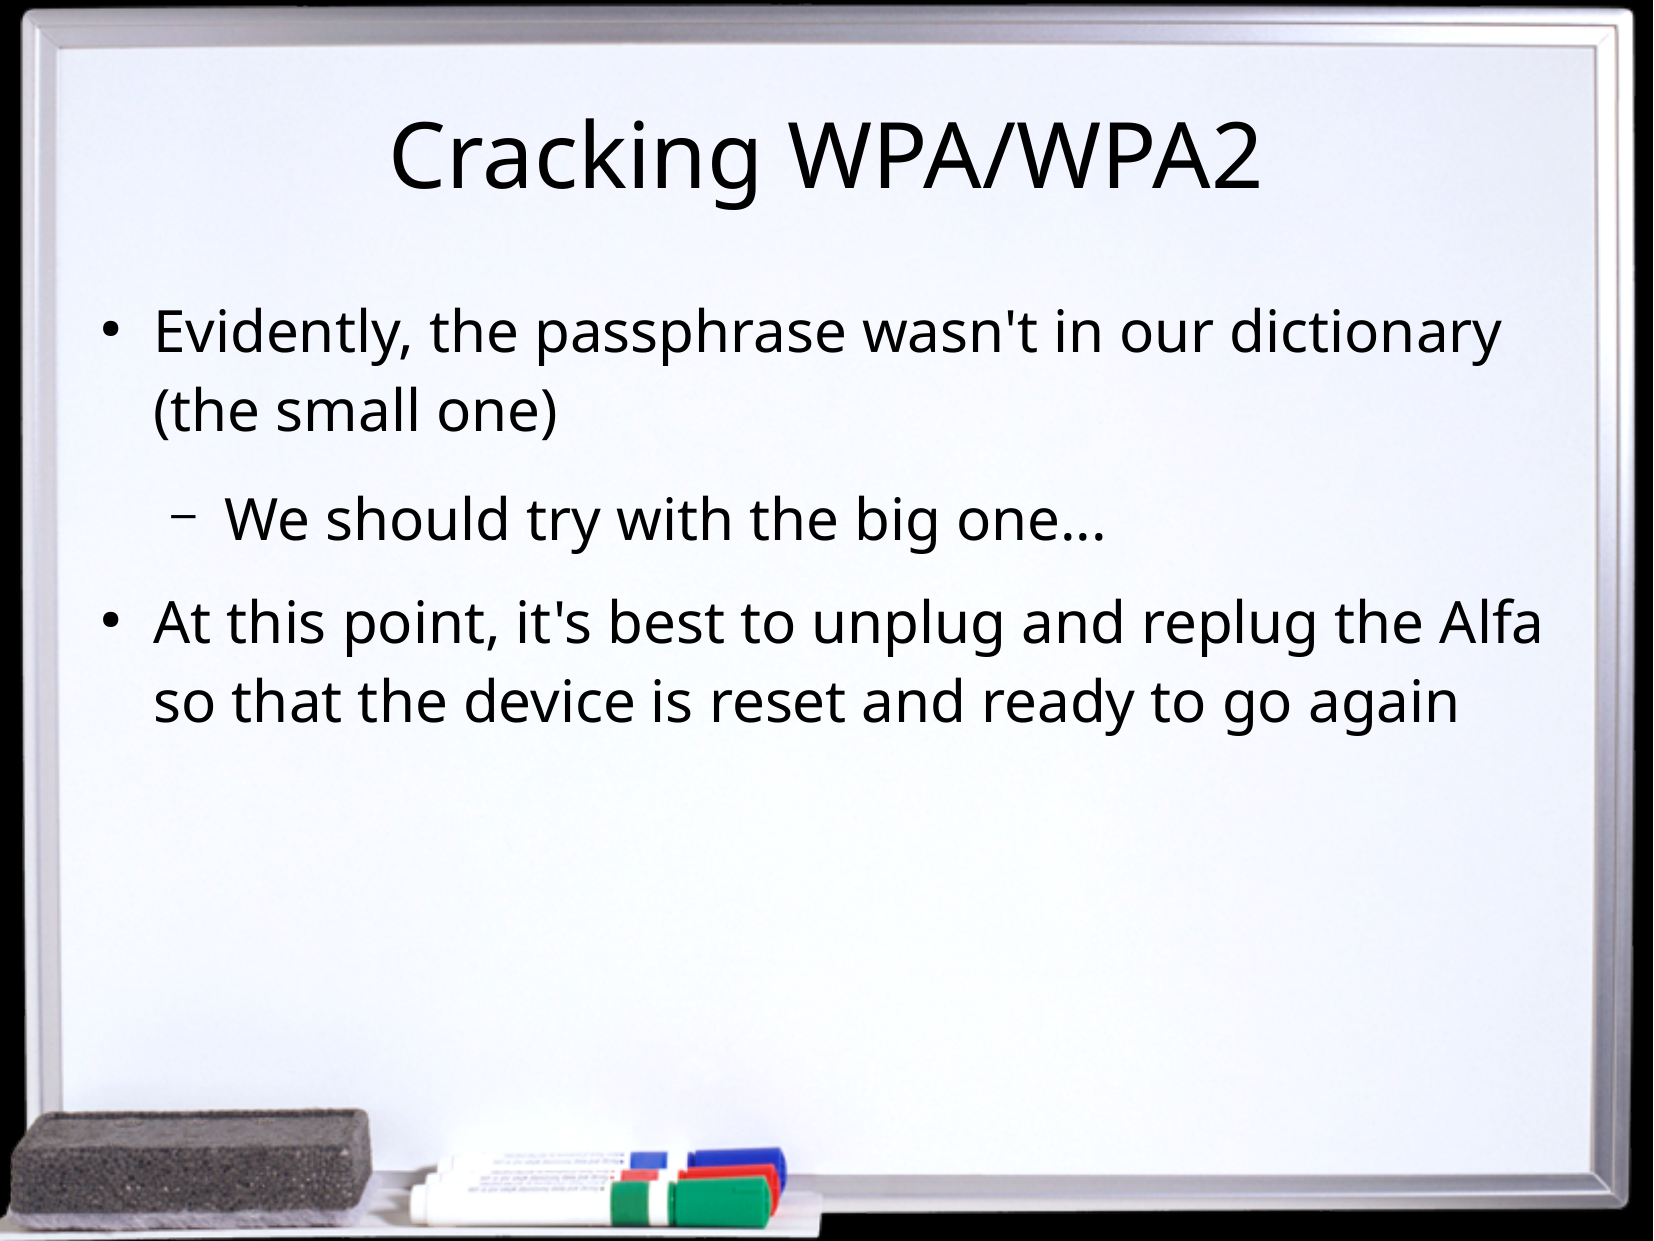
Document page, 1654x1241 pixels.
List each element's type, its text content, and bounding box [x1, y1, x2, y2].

list Evidently, the passphrase wasn't in our dictionary (the small one) We should try with the big one... At this point, it's best to unplug and replug the Alfa so that the device is reset and ready to go again [82, 290, 1571, 1109]
title Cracking WPA/WPA2 [82, 49, 1571, 257]
picture [0, 0, 1654, 1241]
